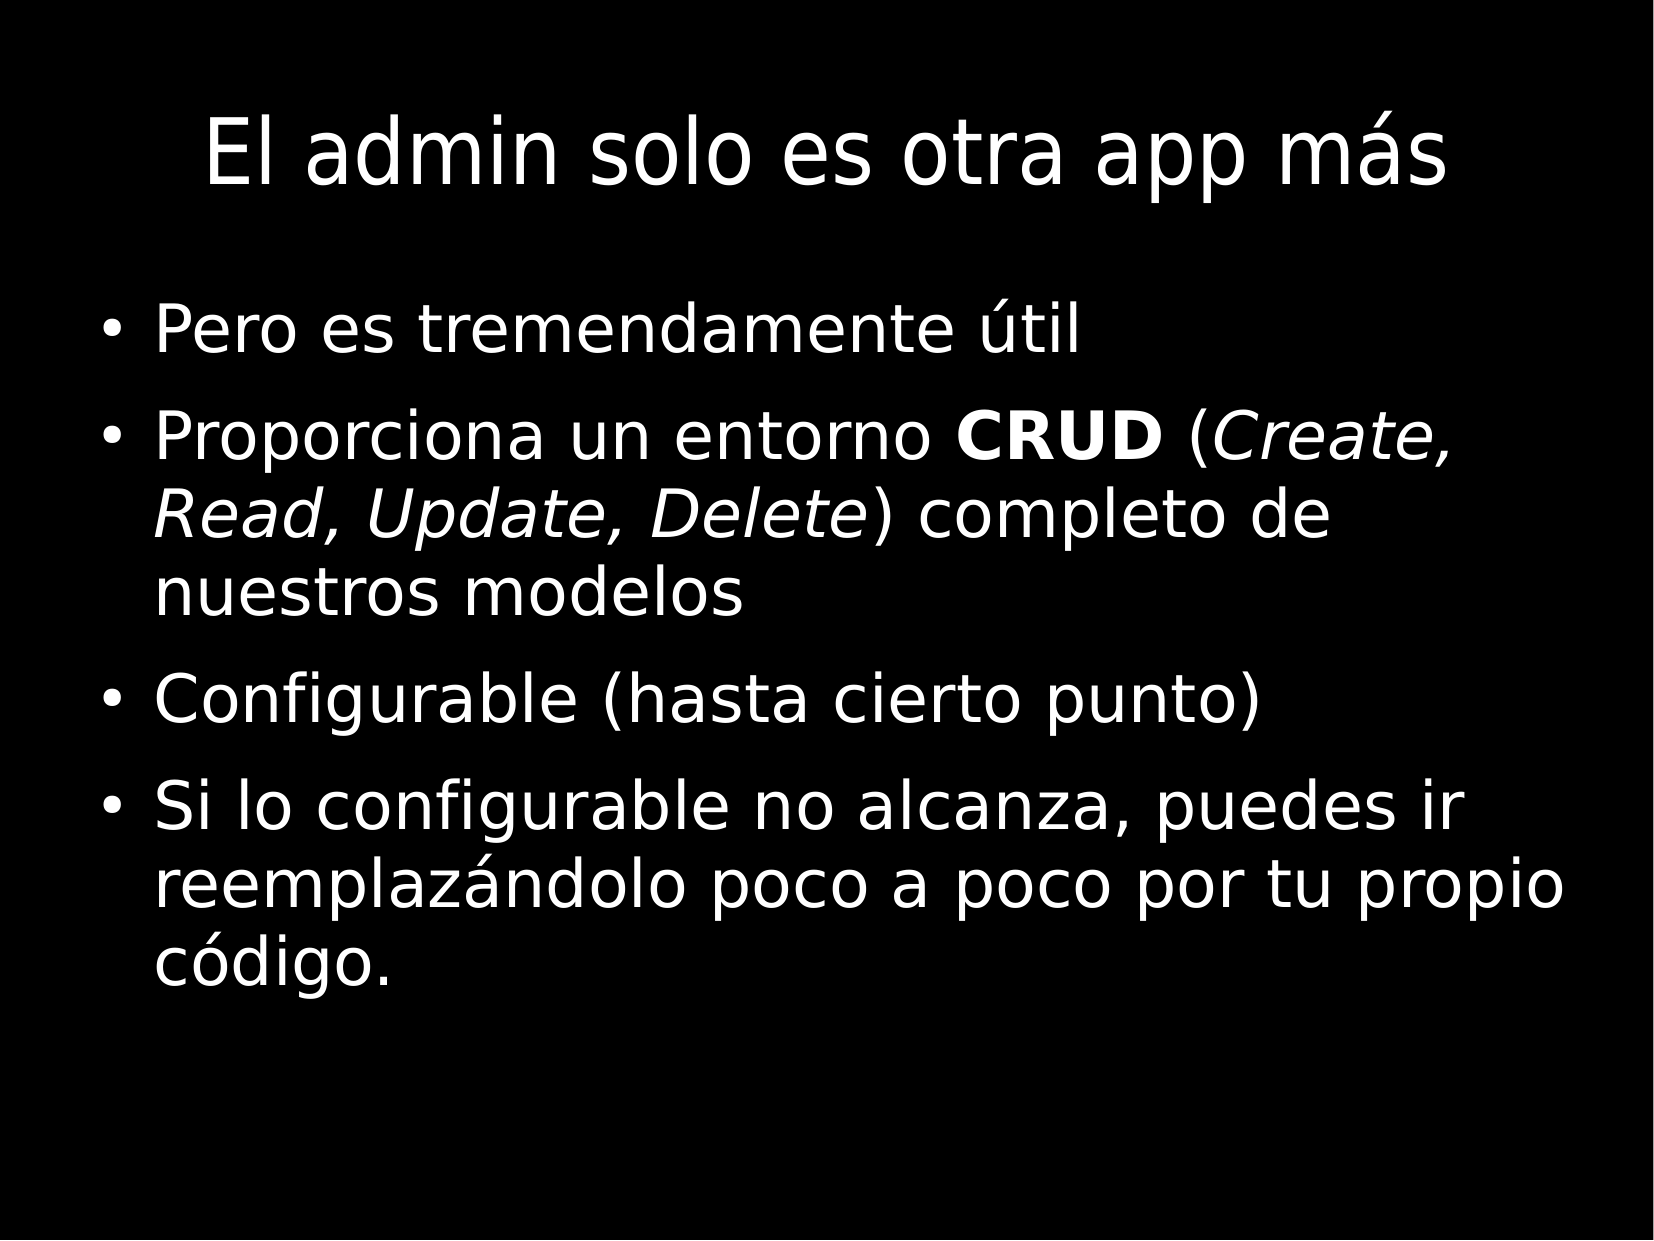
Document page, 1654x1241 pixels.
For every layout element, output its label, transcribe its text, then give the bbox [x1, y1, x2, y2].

title El admin solo es otra app más [82, 49, 1571, 257]
list Pero es tremendamente útil Proporciona un entorno CRUD (Create, Read, Update, Delete) completo de nuestros modelos Configurable (hasta cierto punto) Si lo configurable no alcanza, puedes ir reemplazándolo poco a poco por tu propio código. [82, 290, 1571, 1109]
